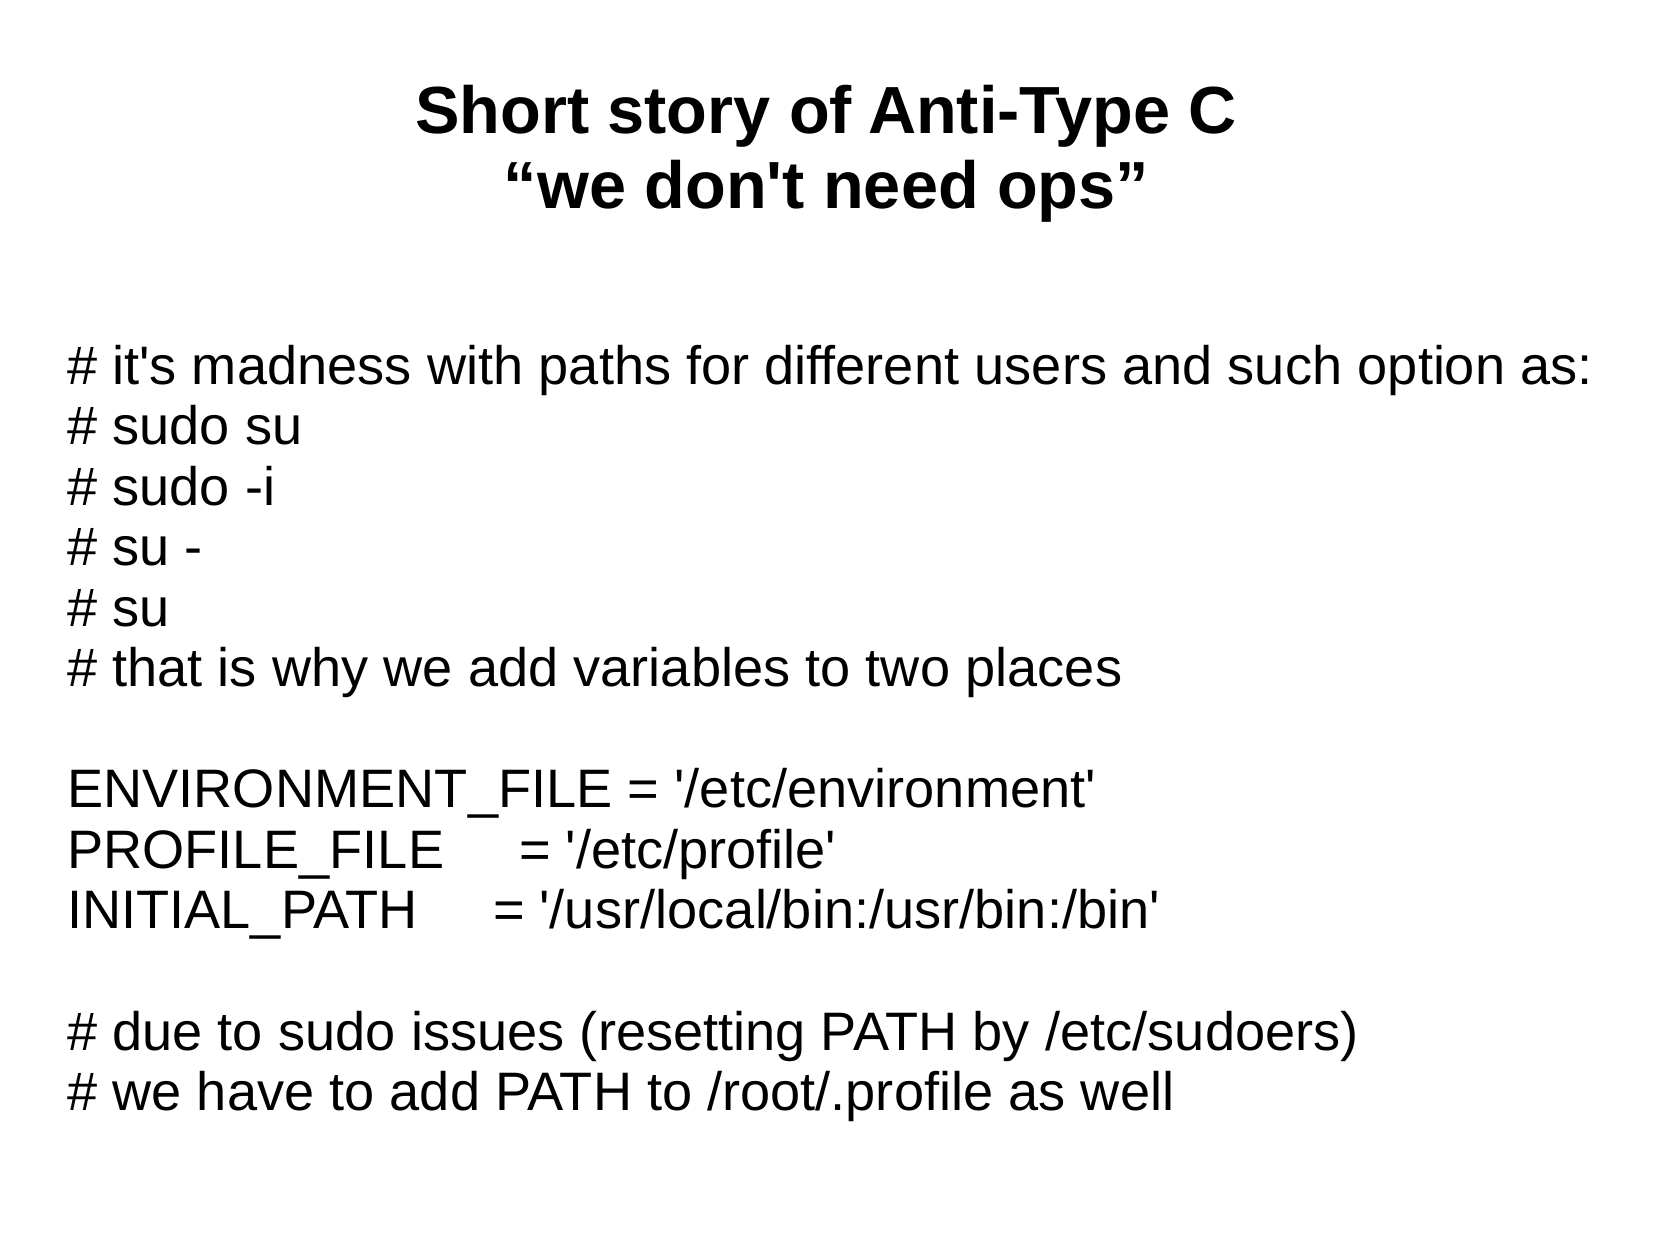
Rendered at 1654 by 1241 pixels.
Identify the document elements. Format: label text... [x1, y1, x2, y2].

text_box # it's madness with paths for different users and such option as: # sudo su # sudo -i # su - # su # that is why we add variables to two places ENVIRONMENT_FILE = '/etc/environment' PROFILE_FILE = '/etc/profile' INITIAL_PATH = '/usr/local/bin:/usr/bin:/bin' # due to sudo issues (resetting PATH by /etc/sudoers) # we have to add PATH to /root/.profile as well [52, 327, 1654, 1130]
subtitle Short story of Anti-Type C “we don't need ops” [82, 0, 1571, 327]
